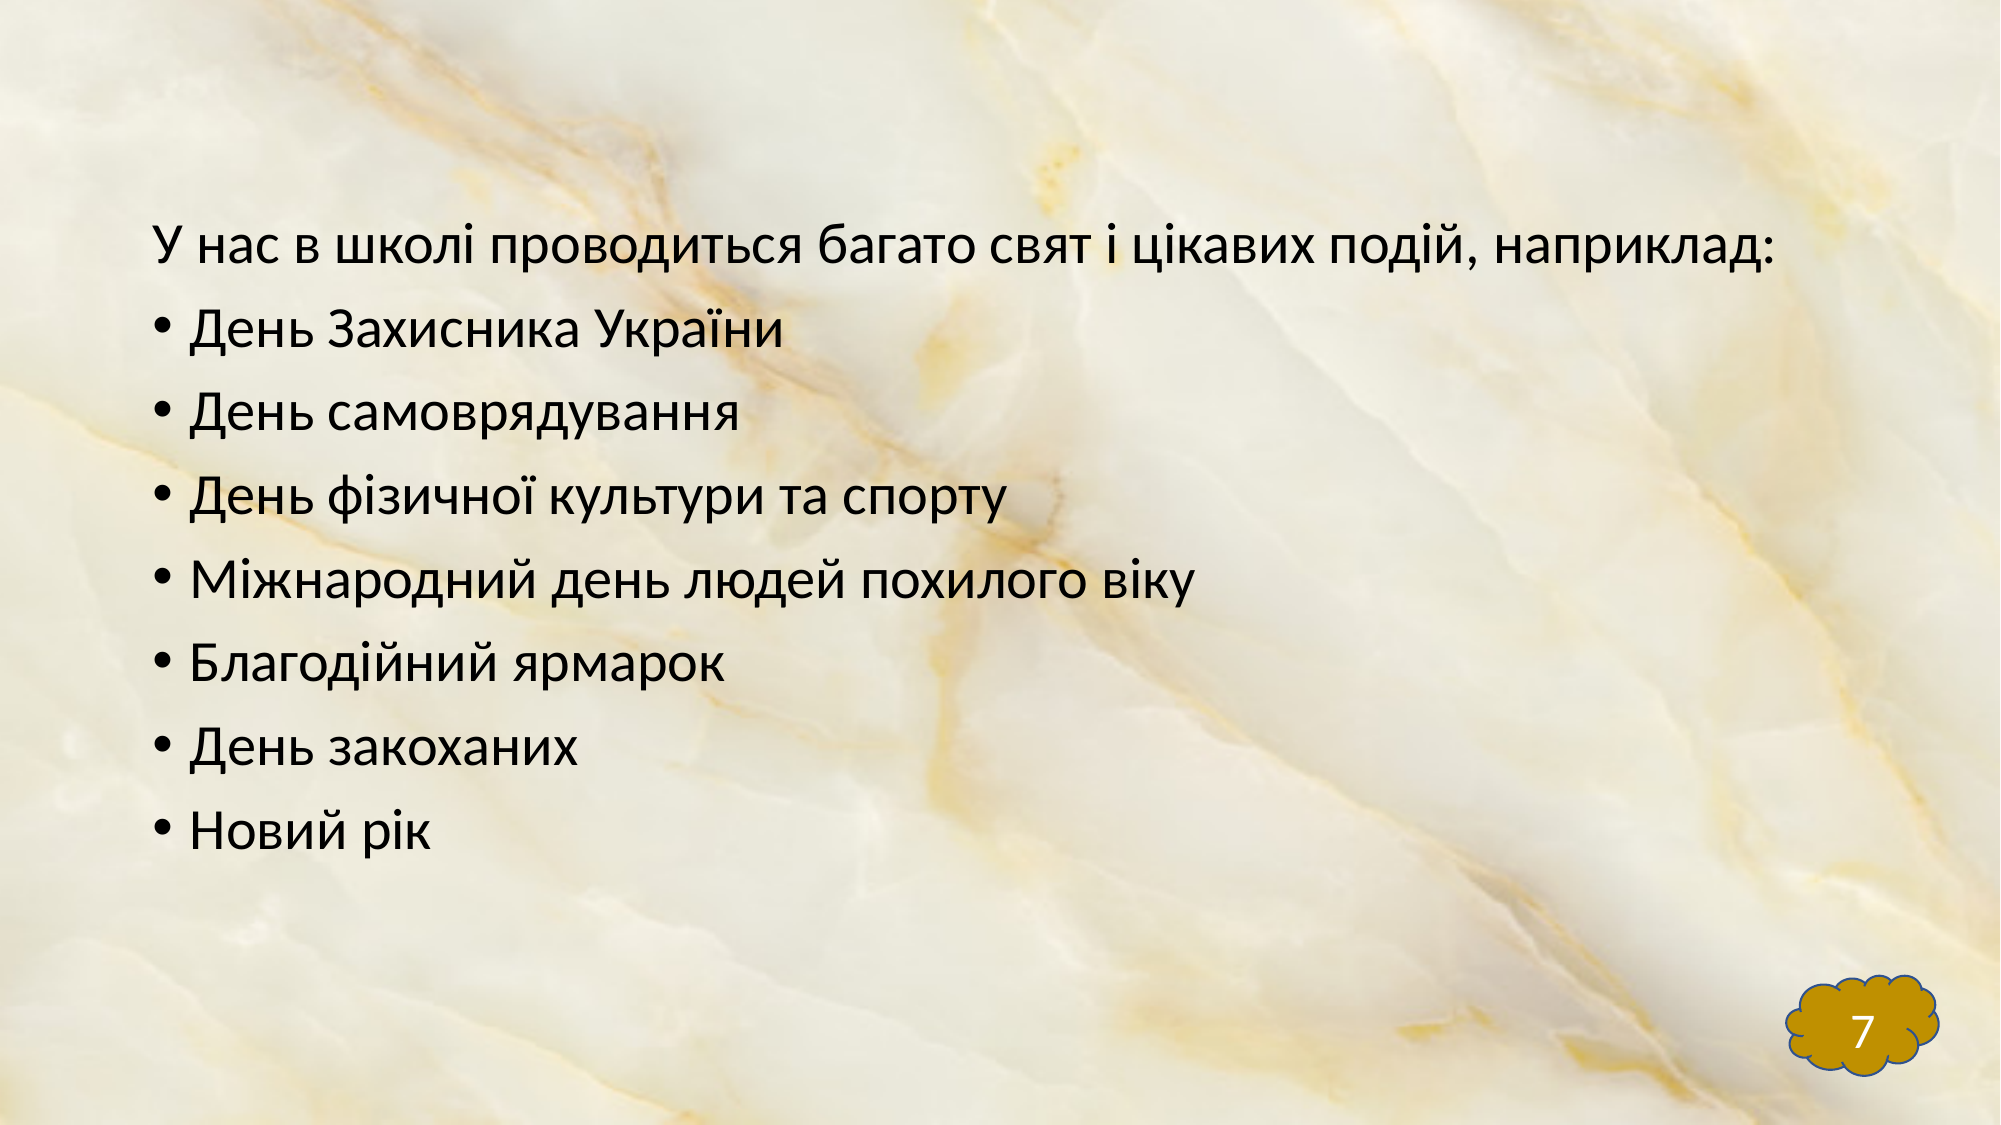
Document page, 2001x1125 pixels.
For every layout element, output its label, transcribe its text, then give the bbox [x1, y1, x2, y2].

list У нас в школі проводиться багато свят і цікавих подій, наприклад: День Захисника України День самоврядування День фізичної культури та спорту Міжнародний день людей похилого віку Благодійний ярмарок День закоханих Новий рік [137, 205, 1863, 920]
text_box 7 [1786, 975, 1939, 1076]
